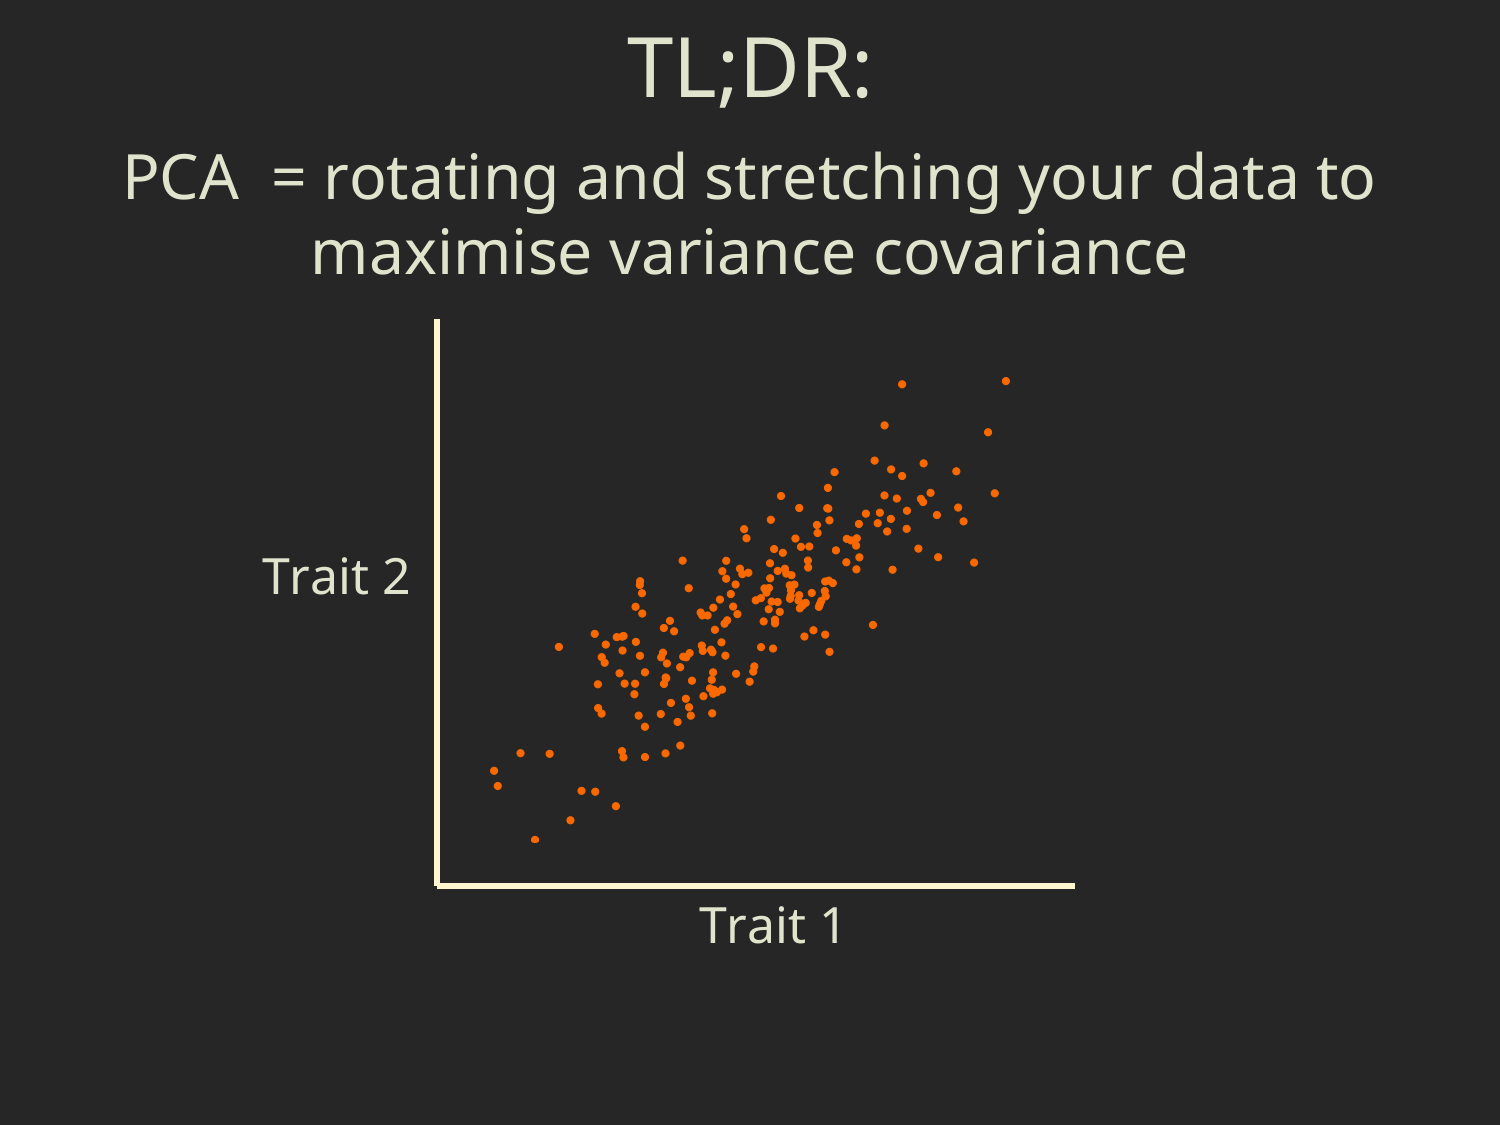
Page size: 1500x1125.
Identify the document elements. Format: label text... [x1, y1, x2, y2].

picture [490, 377, 1010, 843]
text_box PCA = rotating and stretching your data to maximise variance covariance [0, 129, 1500, 295]
text_box Trait 1 [673, 885, 875, 981]
text_box Trait 2 [236, 537, 438, 632]
text_box TL;DR: [612, 6, 889, 122]
